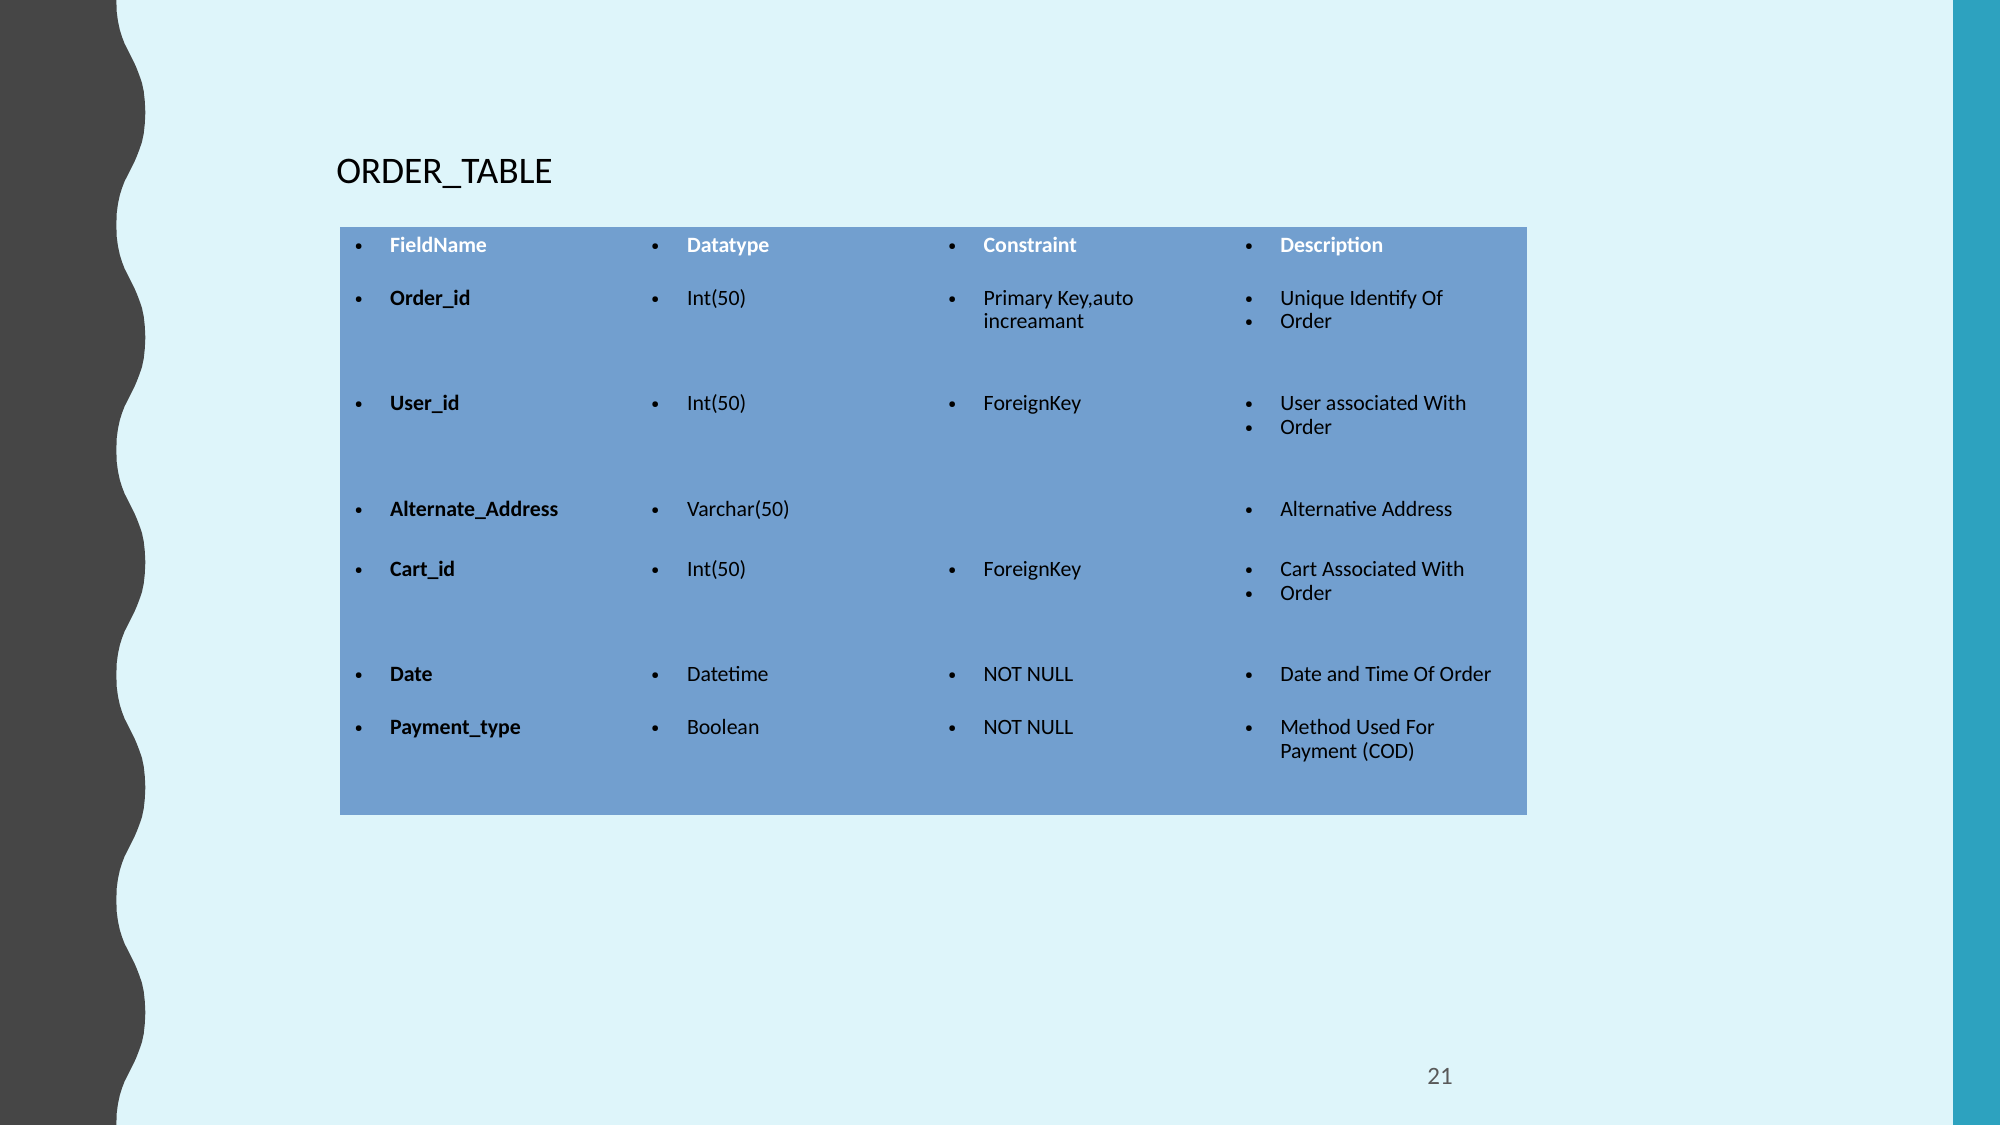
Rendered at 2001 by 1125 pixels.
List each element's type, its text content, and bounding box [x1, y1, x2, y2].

table_cell Cart_id [340, 551, 637, 656]
table_cell Alternate_Address [340, 491, 637, 551]
table_cell Method Used For Payment (COD) [1230, 709, 1527, 815]
table_cell Date [340, 656, 637, 709]
table_cell Order_id [340, 279, 637, 385]
table_cell Int(50) [637, 279, 933, 385]
table_header FieldName [340, 227, 637, 279]
table_cell Int(50) [637, 385, 933, 491]
table_header Constraint [933, 227, 1230, 279]
table_cell Cart Associated With Order [1230, 551, 1527, 656]
table_cell Int(50) [637, 551, 933, 656]
table_cell User associated With Order [1230, 385, 1527, 491]
table_cell Primary Key,auto increamant [933, 279, 1230, 385]
table_cell NOT NULL [933, 656, 1230, 709]
table_cell Varchar(50) [637, 491, 933, 551]
table_cell Date and Time Of Order [1230, 656, 1527, 709]
table_cell User_id [340, 385, 637, 491]
table_cell ForeignKey [933, 385, 1230, 491]
table_header Datatype [637, 227, 933, 279]
text_box ORDER_TABLE [321, 138, 568, 199]
table_cell [933, 491, 1230, 551]
table_cell NOT NULL [933, 709, 1230, 815]
table_cell Alternative Address [1230, 491, 1527, 551]
table_cell Boolean [637, 709, 933, 815]
table_header Description [1230, 227, 1527, 279]
text_box 21 [1412, 1045, 1876, 1103]
table_cell Payment_type [340, 709, 637, 815]
table_cell Unique Identify Of Order [1230, 279, 1527, 385]
table_cell ForeignKey [933, 551, 1230, 656]
table_cell Datetime [637, 656, 933, 709]
